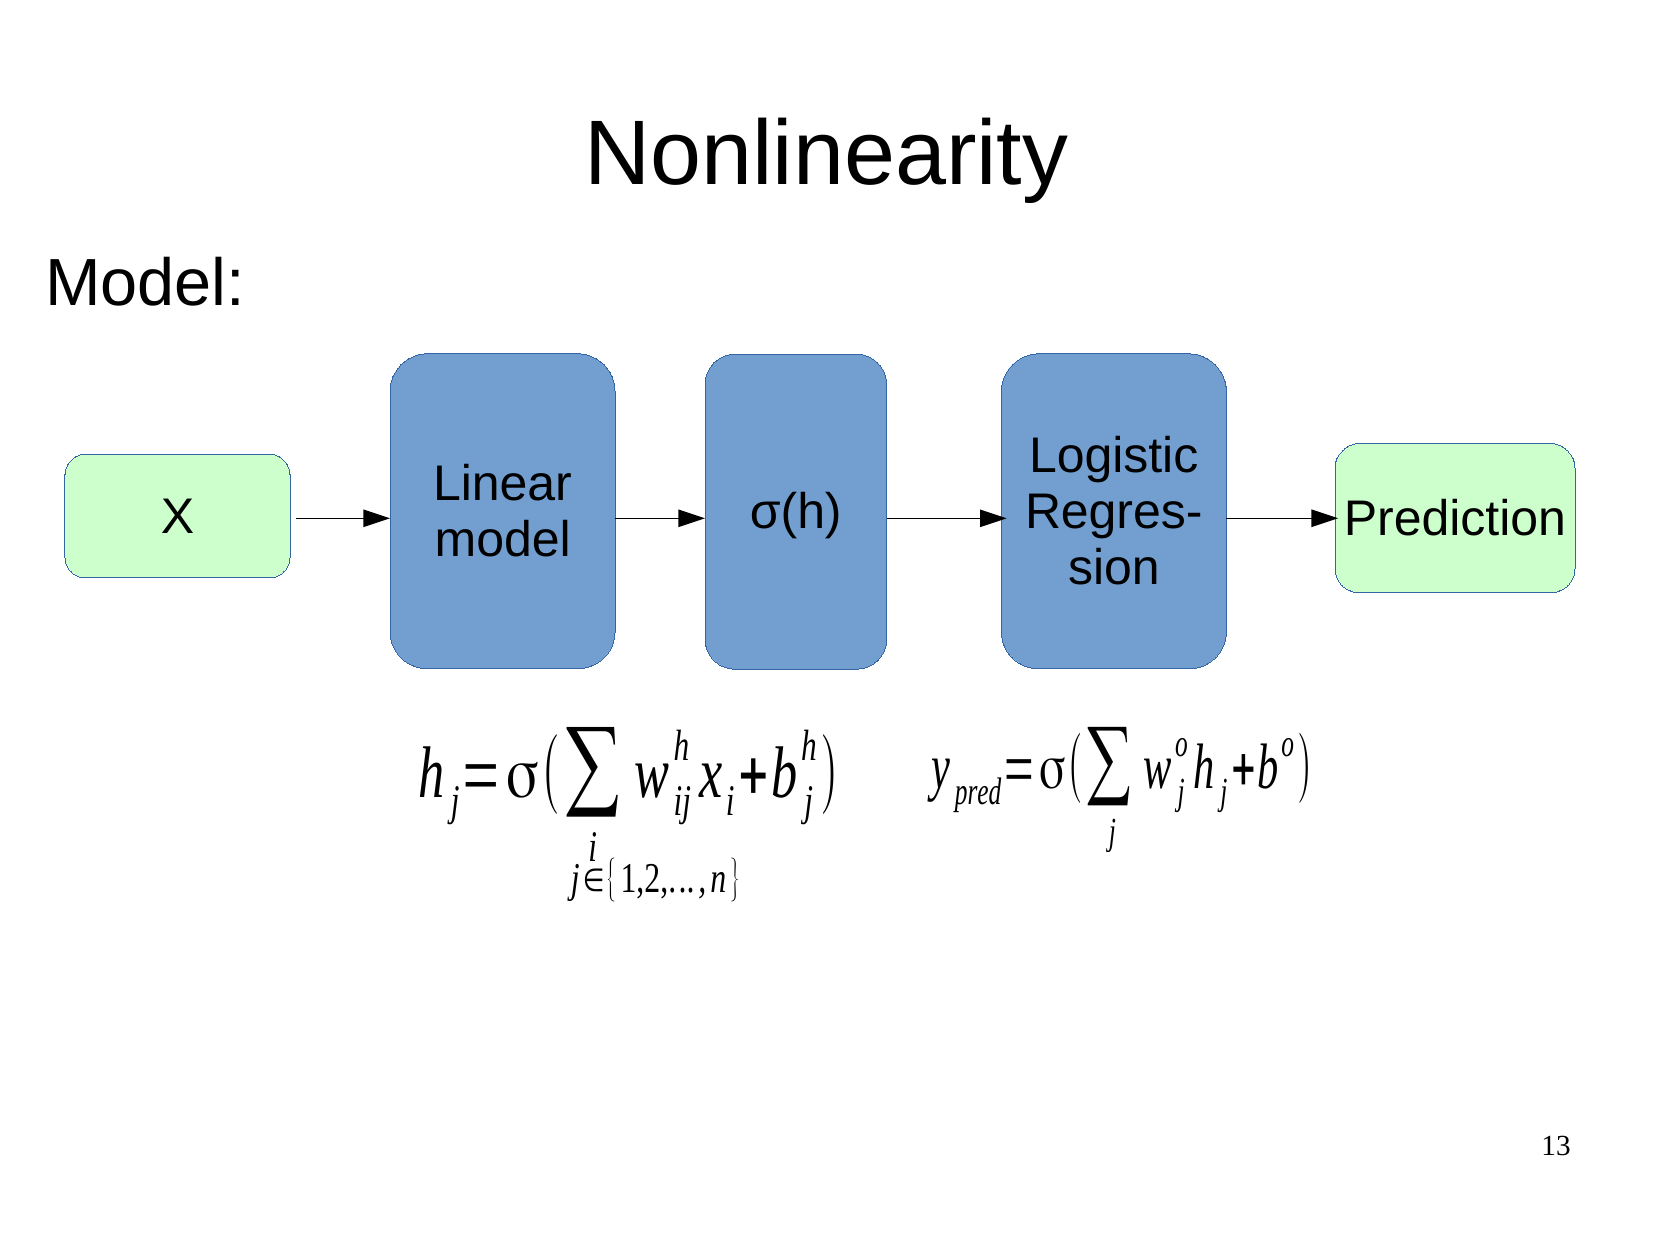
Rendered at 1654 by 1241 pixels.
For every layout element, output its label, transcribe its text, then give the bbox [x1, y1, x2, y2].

text_box Logistic Regres- sion [1001, 353, 1227, 669]
text_box Linear model [390, 353, 616, 669]
chart [915, 720, 1322, 852]
text_box Prediction [1335, 443, 1576, 593]
text_box X [64, 454, 291, 578]
chart [405, 719, 850, 905]
text_box Model: [45, 230, 676, 334]
text_box σ(h) [705, 354, 887, 670]
title Nonlinearity [82, 49, 1571, 257]
